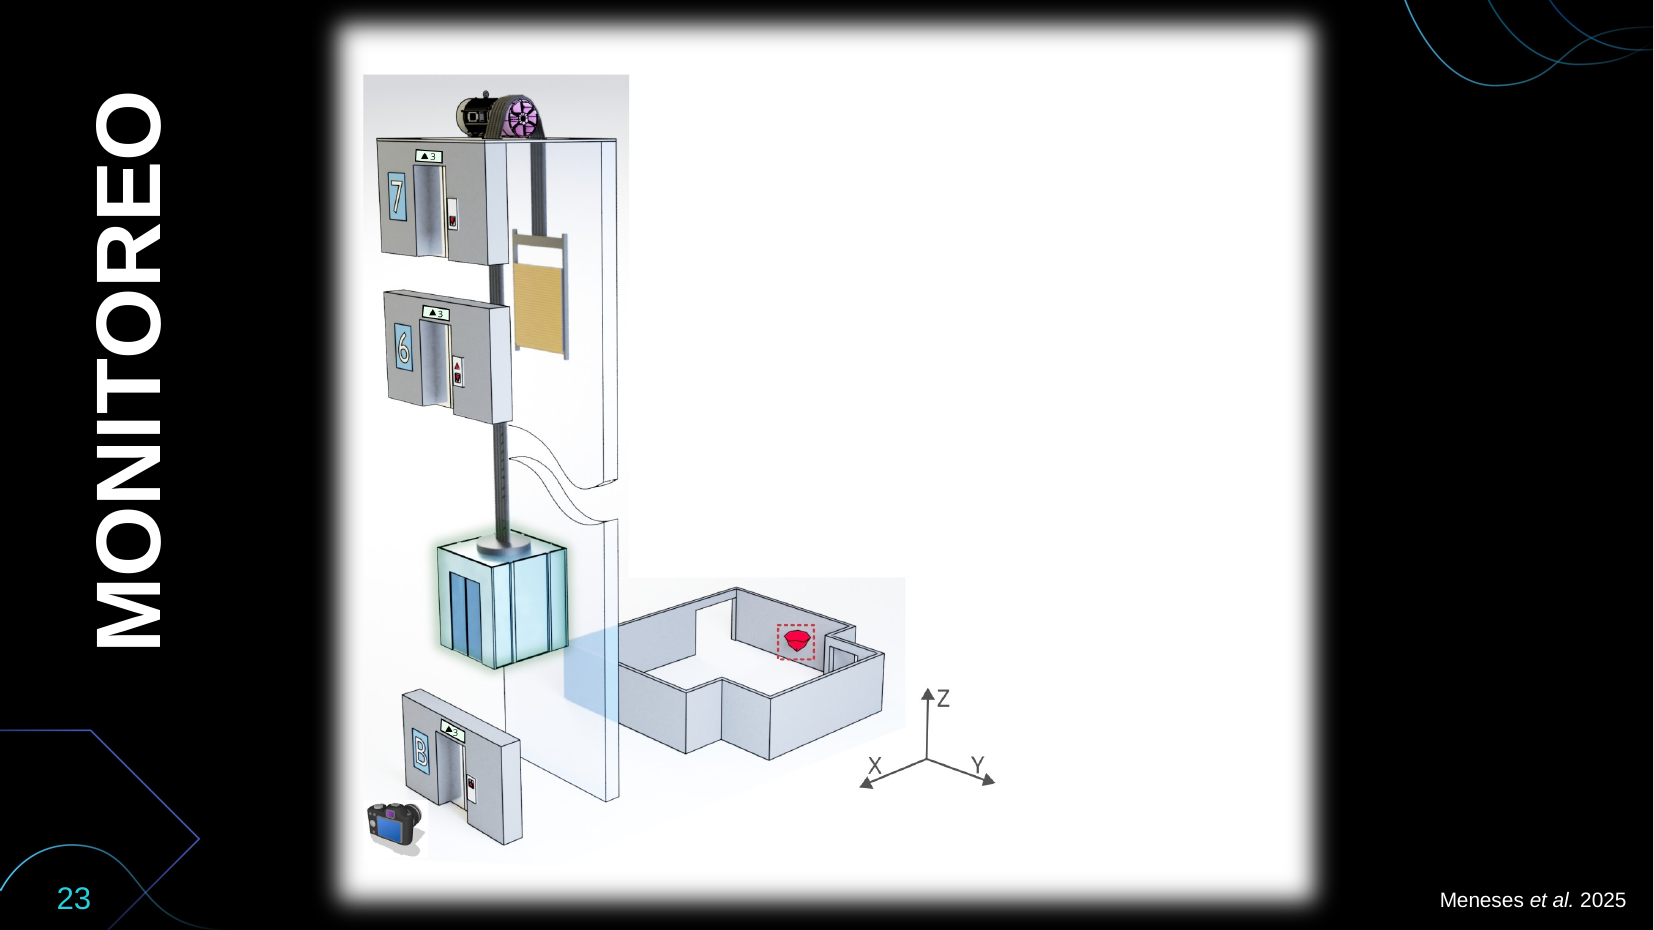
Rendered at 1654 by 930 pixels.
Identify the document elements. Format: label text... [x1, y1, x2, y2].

picture [0, 0, 1654, 930]
text_box MONITOREO [70, 75, 188, 669]
text_box <number> [42, 873, 215, 930]
text_box Meneses et al. 2025 [1425, 881, 1642, 920]
